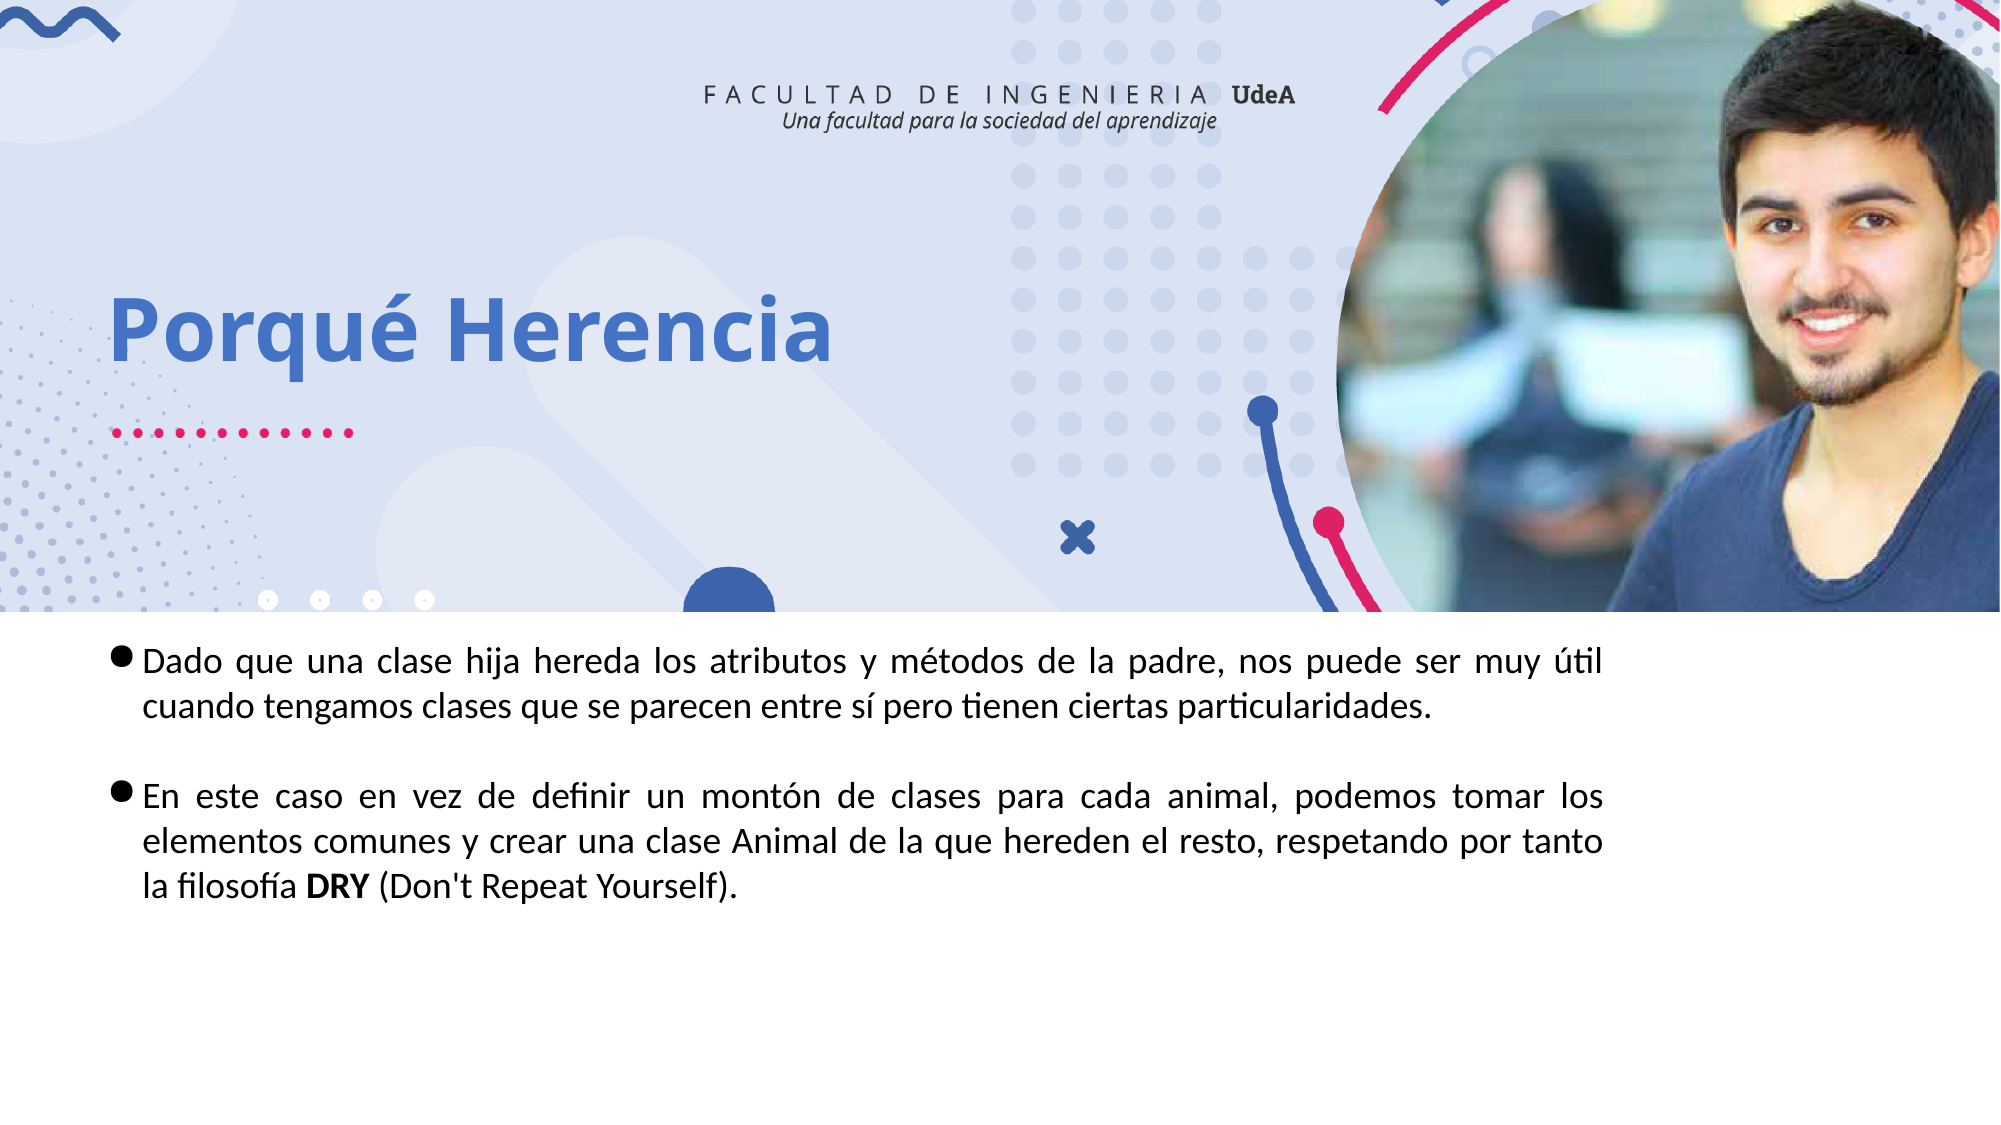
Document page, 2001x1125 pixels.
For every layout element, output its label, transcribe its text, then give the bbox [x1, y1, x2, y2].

text_box Porqué Herencia [92, 277, 988, 389]
text_box Dado que una clase hija hereda los atributos y métodos de la padre, nos puede ser muy útil cuando tengamos clases que se parecen entre sí pero tienen ciertas particularidades. En este caso en vez de definir un montón de clases para cada animal, podemos tomar los elementos comunes y crear una clase Animal de la que hereden el resto, respetando por tanto la filosofía DRY (Don't Repeat Yourself). [92, 628, 1621, 914]
picture [0, 0, 2000, 612]
